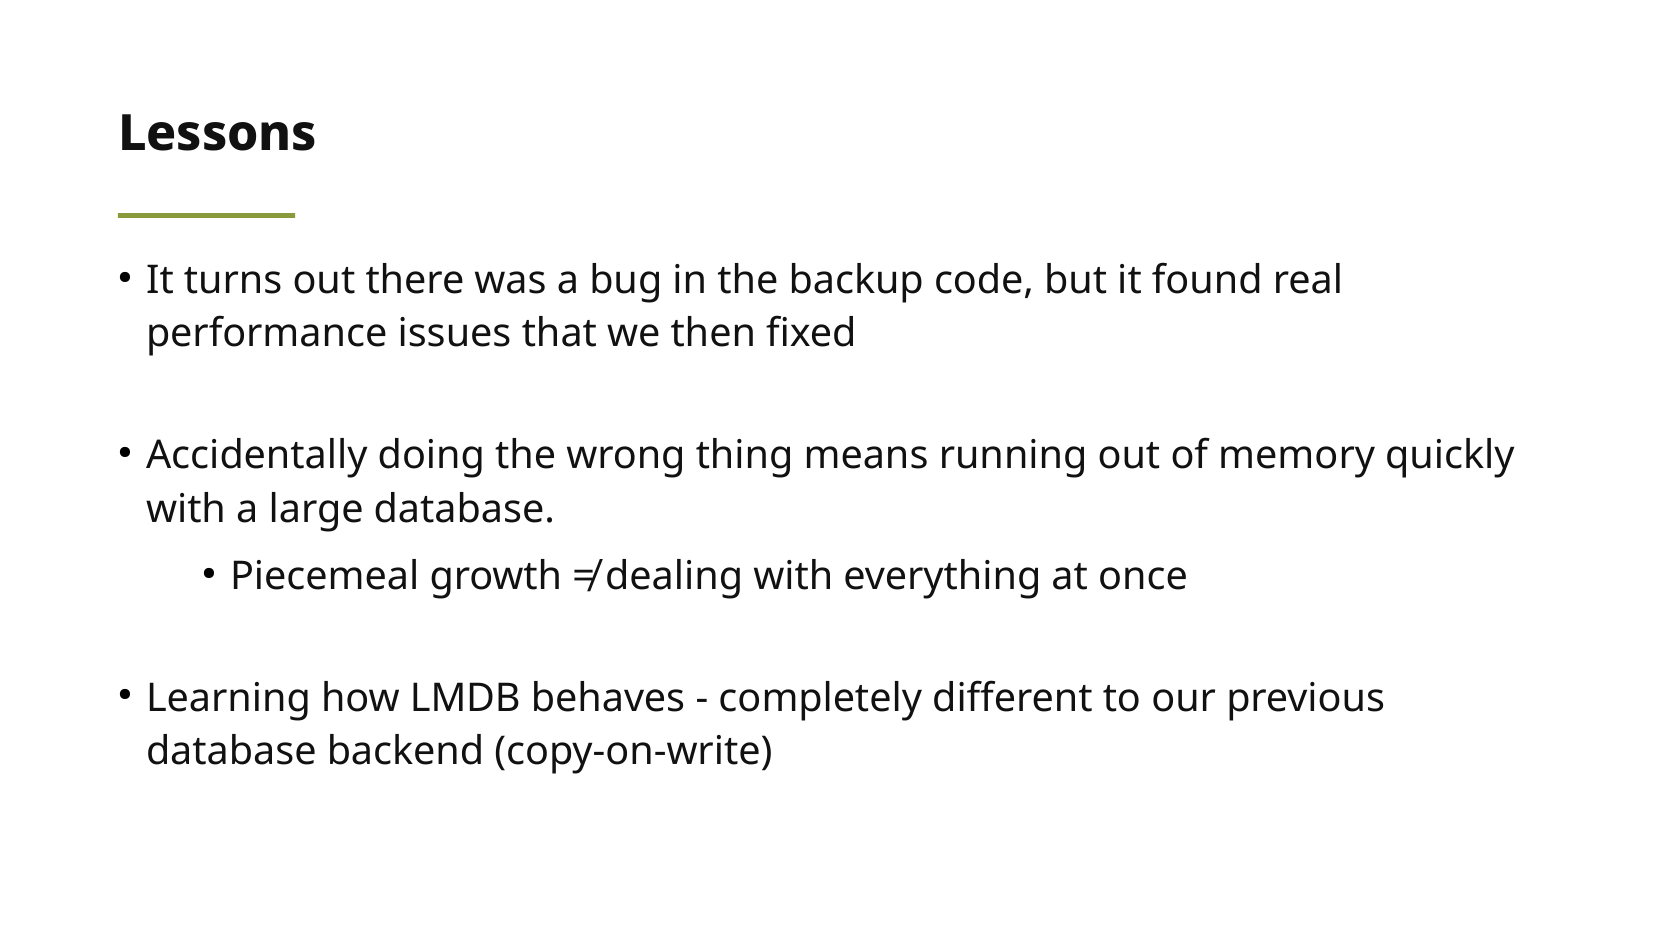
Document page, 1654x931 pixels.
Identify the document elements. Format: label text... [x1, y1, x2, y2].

title Lessons [118, 78, 1536, 166]
list It turns out there was a bug in the backup code, but it found real performance issues that we then fixed Accidentally doing the wrong thing means running out of memory quickly with a large database. Piecemeal growth ≠ dealing with everything at once Learning how LMDB behaves - completely different to our previous database backend (copy-on-write) [118, 250, 1536, 783]
